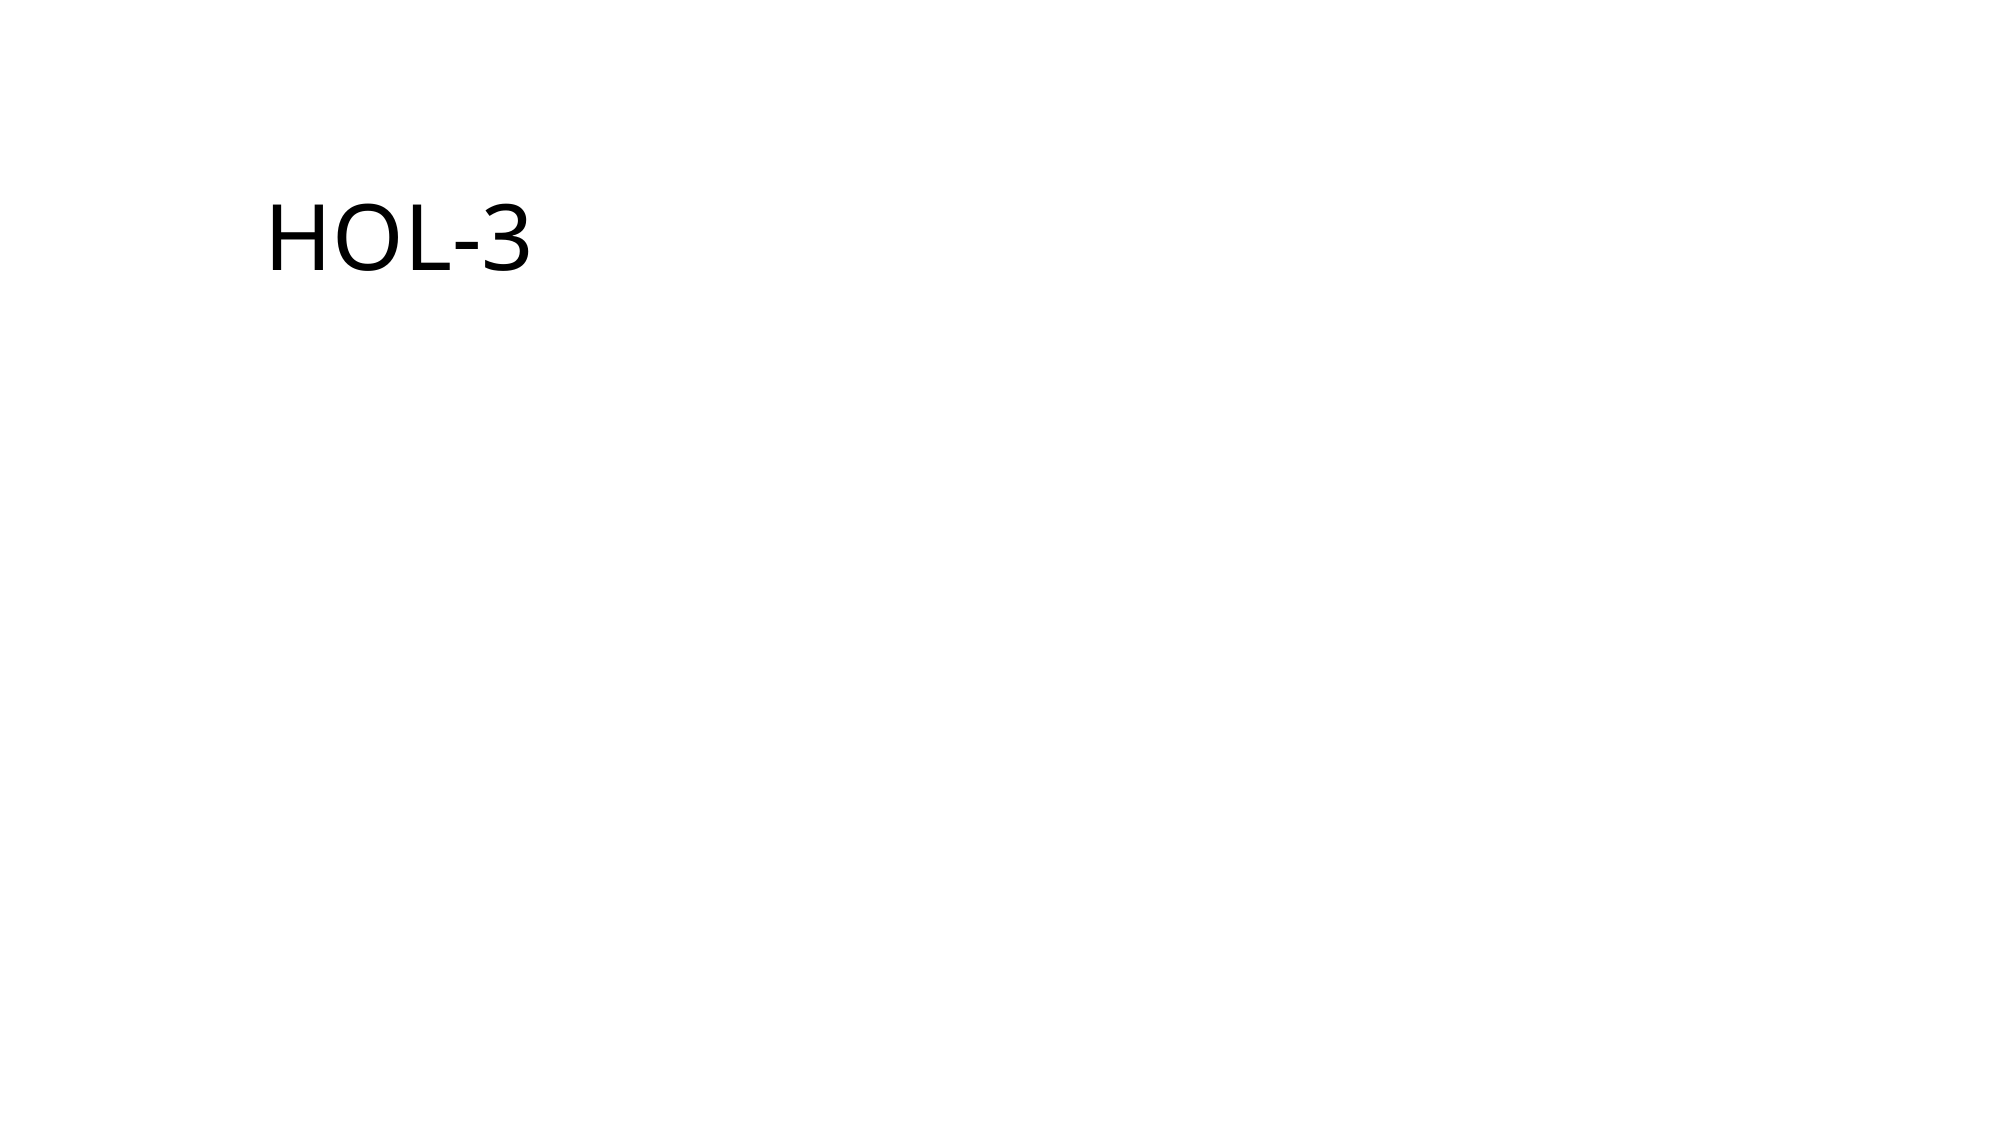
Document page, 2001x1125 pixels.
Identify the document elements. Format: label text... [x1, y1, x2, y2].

title HOL-3 [249, 184, 1750, 576]
